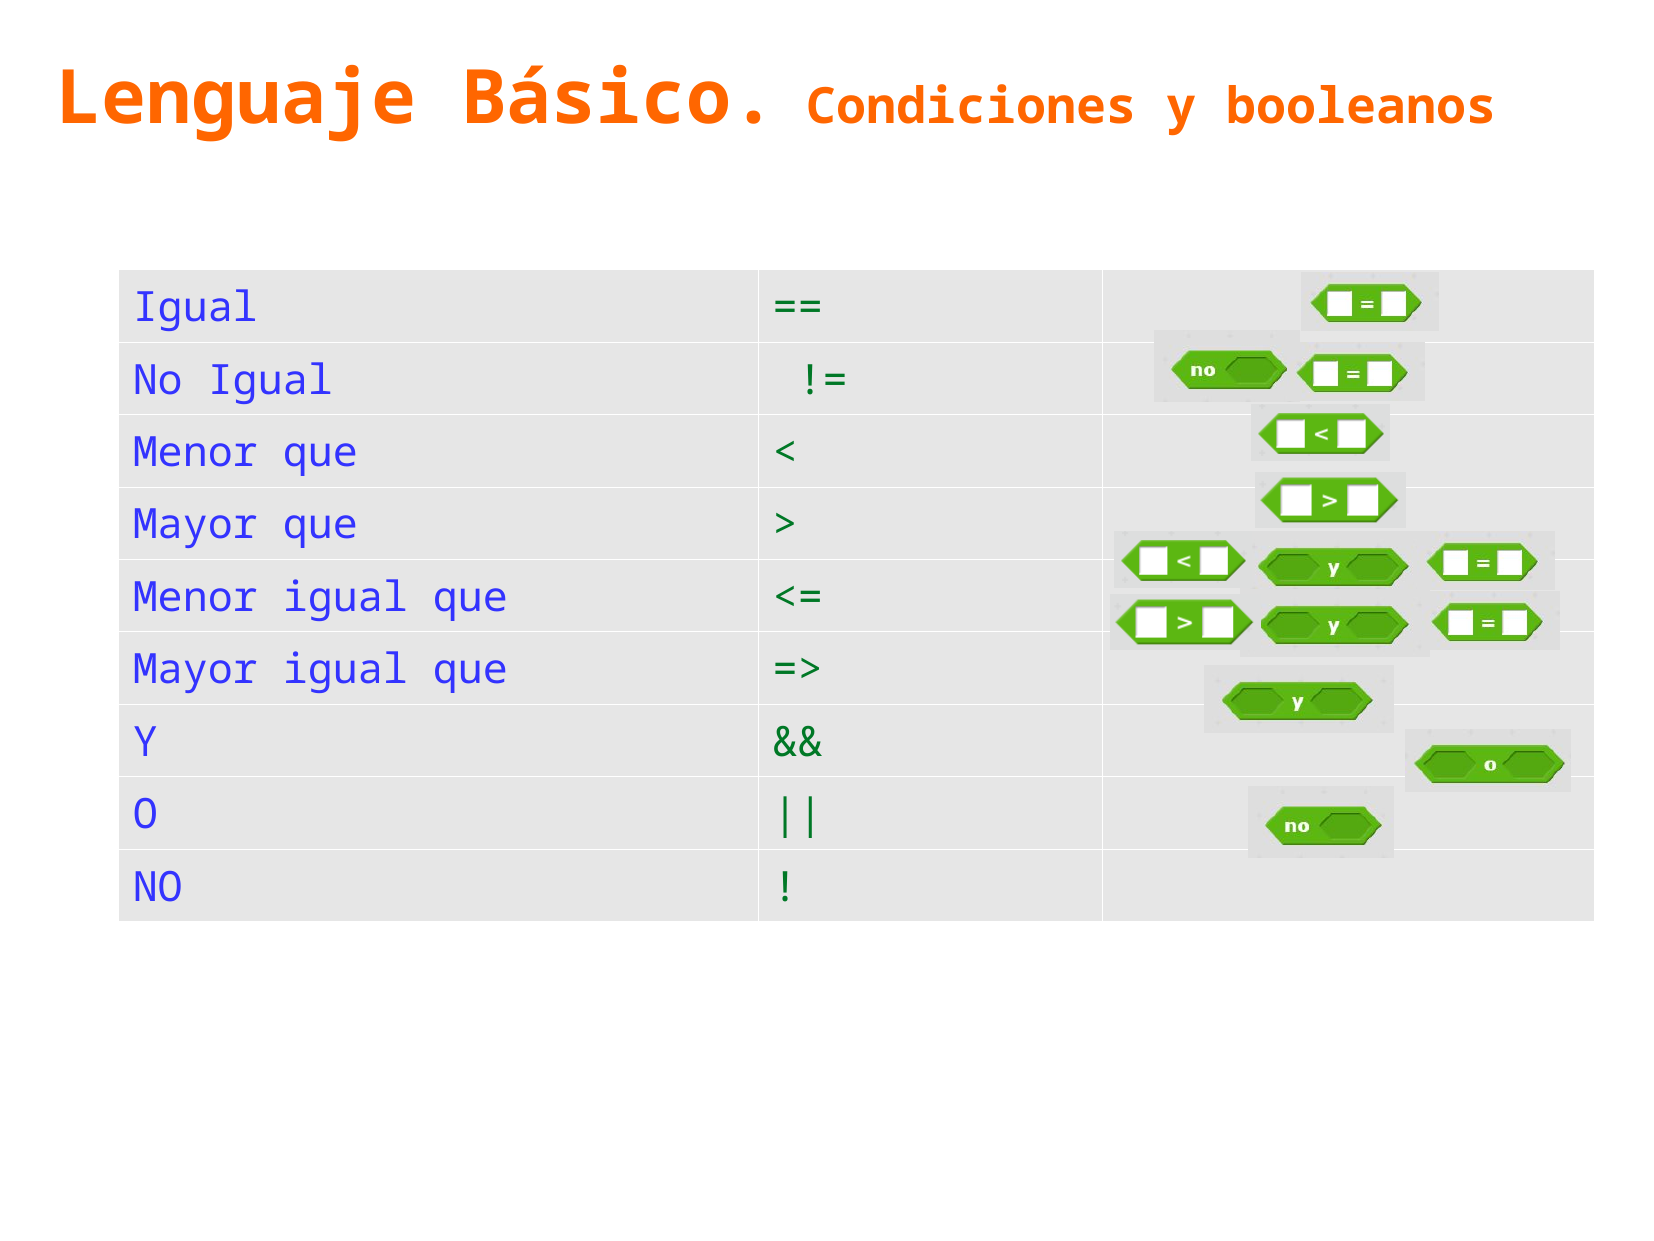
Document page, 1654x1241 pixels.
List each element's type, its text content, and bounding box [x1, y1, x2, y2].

table_cell [1103, 777, 1594, 849]
picture [1255, 472, 1406, 528]
table_header Igual [119, 270, 758, 342]
table_cell No Igual [119, 343, 758, 414]
table_cell Mayor que [119, 488, 758, 559]
picture [1248, 786, 1394, 858]
table_cell Menor igual que [119, 560, 758, 631]
picture [1154, 330, 1425, 402]
table_cell || [759, 777, 1102, 849]
table_cell [1103, 632, 1594, 704]
table_cell [1103, 705, 1594, 776]
picture [1110, 531, 1560, 657]
table_cell NO [119, 850, 758, 921]
table_cell Y [119, 705, 758, 776]
picture [1405, 729, 1571, 792]
table_cell Menor que [119, 415, 758, 487]
table_header == [759, 270, 1102, 342]
table_cell < [759, 415, 1102, 487]
table_cell [1103, 488, 1594, 559]
table_cell <= [759, 560, 1102, 631]
table_cell Mayor igual que [119, 632, 758, 704]
table_cell [1103, 850, 1594, 921]
table_cell != [759, 343, 1102, 414]
picture [1301, 272, 1439, 331]
table_cell [1103, 343, 1594, 414]
text_box Lenguaje Básico. Condiciones y booleanos [41, 35, 1642, 199]
table_cell && [759, 705, 1102, 776]
table_cell ! [759, 850, 1102, 921]
table_cell [1103, 415, 1594, 487]
table_cell O [119, 777, 758, 849]
table_cell [1103, 560, 1240, 631]
picture [1204, 665, 1394, 733]
table_header [1103, 270, 1594, 342]
table_cell => [759, 632, 1102, 704]
table_cell [1430, 560, 1594, 631]
table_cell > [759, 488, 1102, 559]
picture [1251, 404, 1390, 461]
